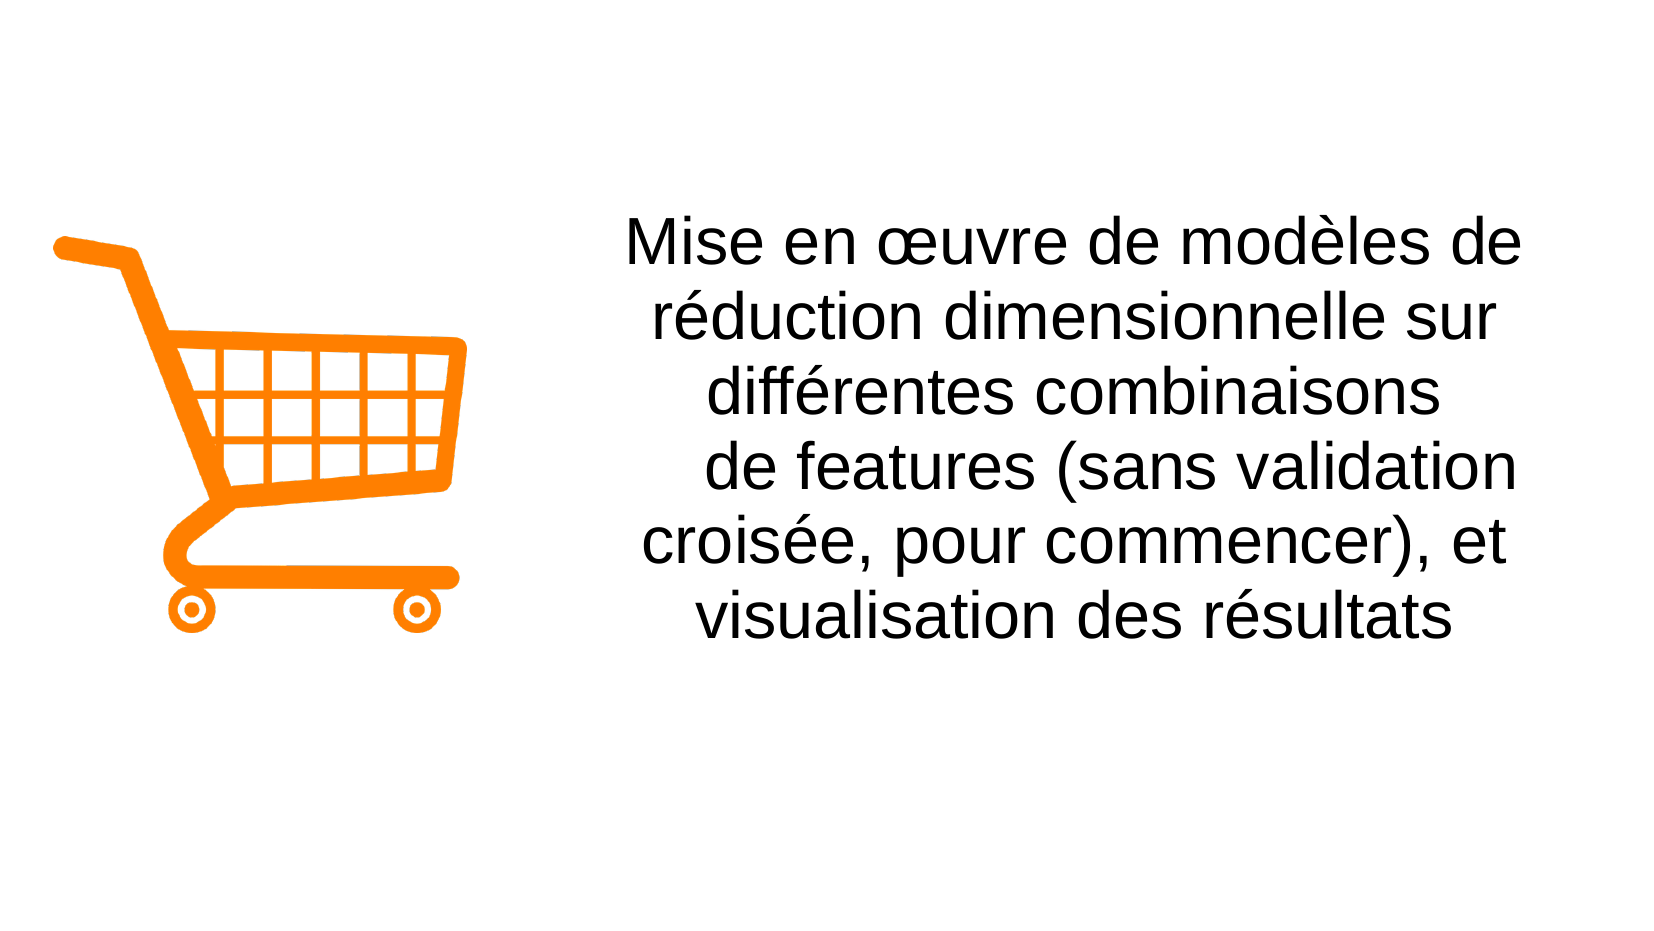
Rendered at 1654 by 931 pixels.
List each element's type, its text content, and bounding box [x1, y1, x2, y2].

title Mise en œuvre de modèles de réduction dimensionnelle sur différentes combinaisons de features (sans validation croisée, pour commencer), et visualisation des résultats [614, 172, 1536, 686]
picture [53, 236, 467, 633]
